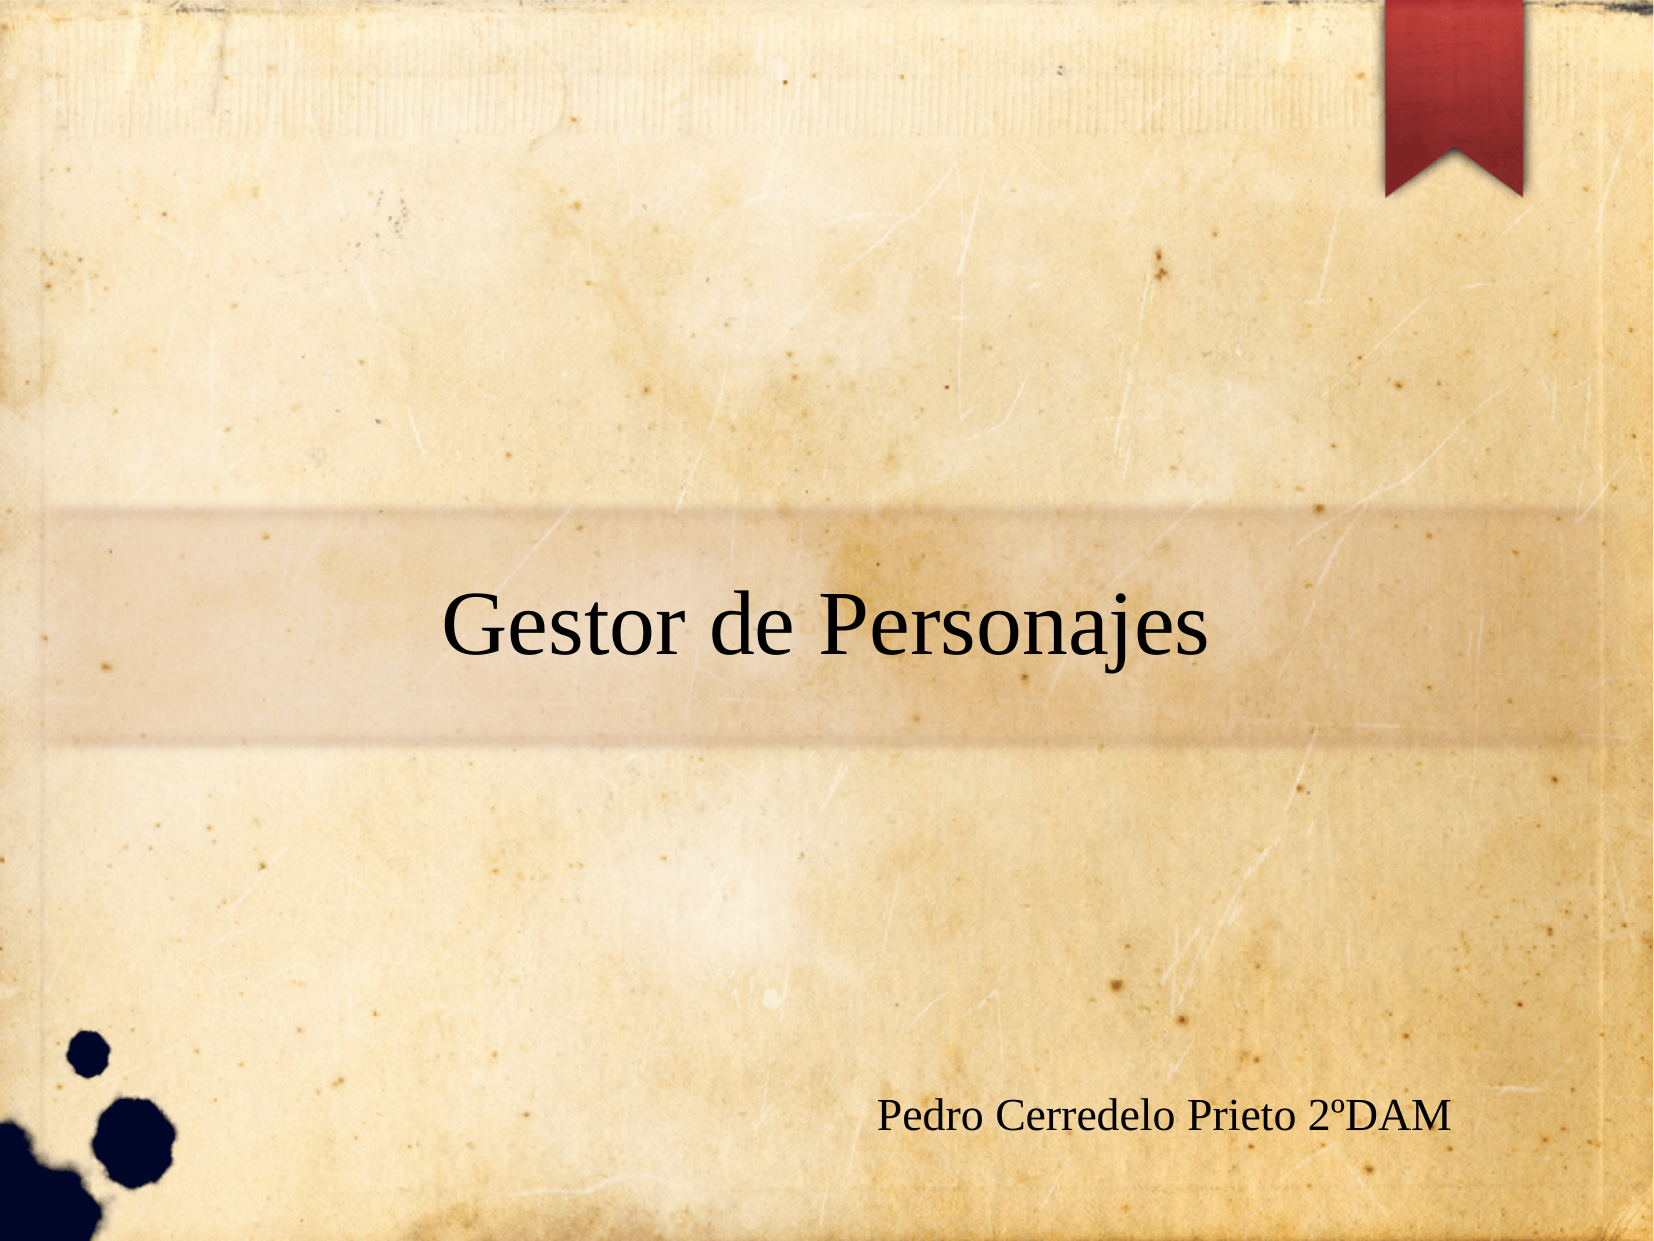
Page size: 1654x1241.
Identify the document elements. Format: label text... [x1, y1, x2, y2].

list Pedro Cerredelo Prieto 2ºDAM [82, 779, 1538, 1205]
title Gestor de Personajes [82, 519, 1571, 727]
picture [0, 0, 1654, 1241]
